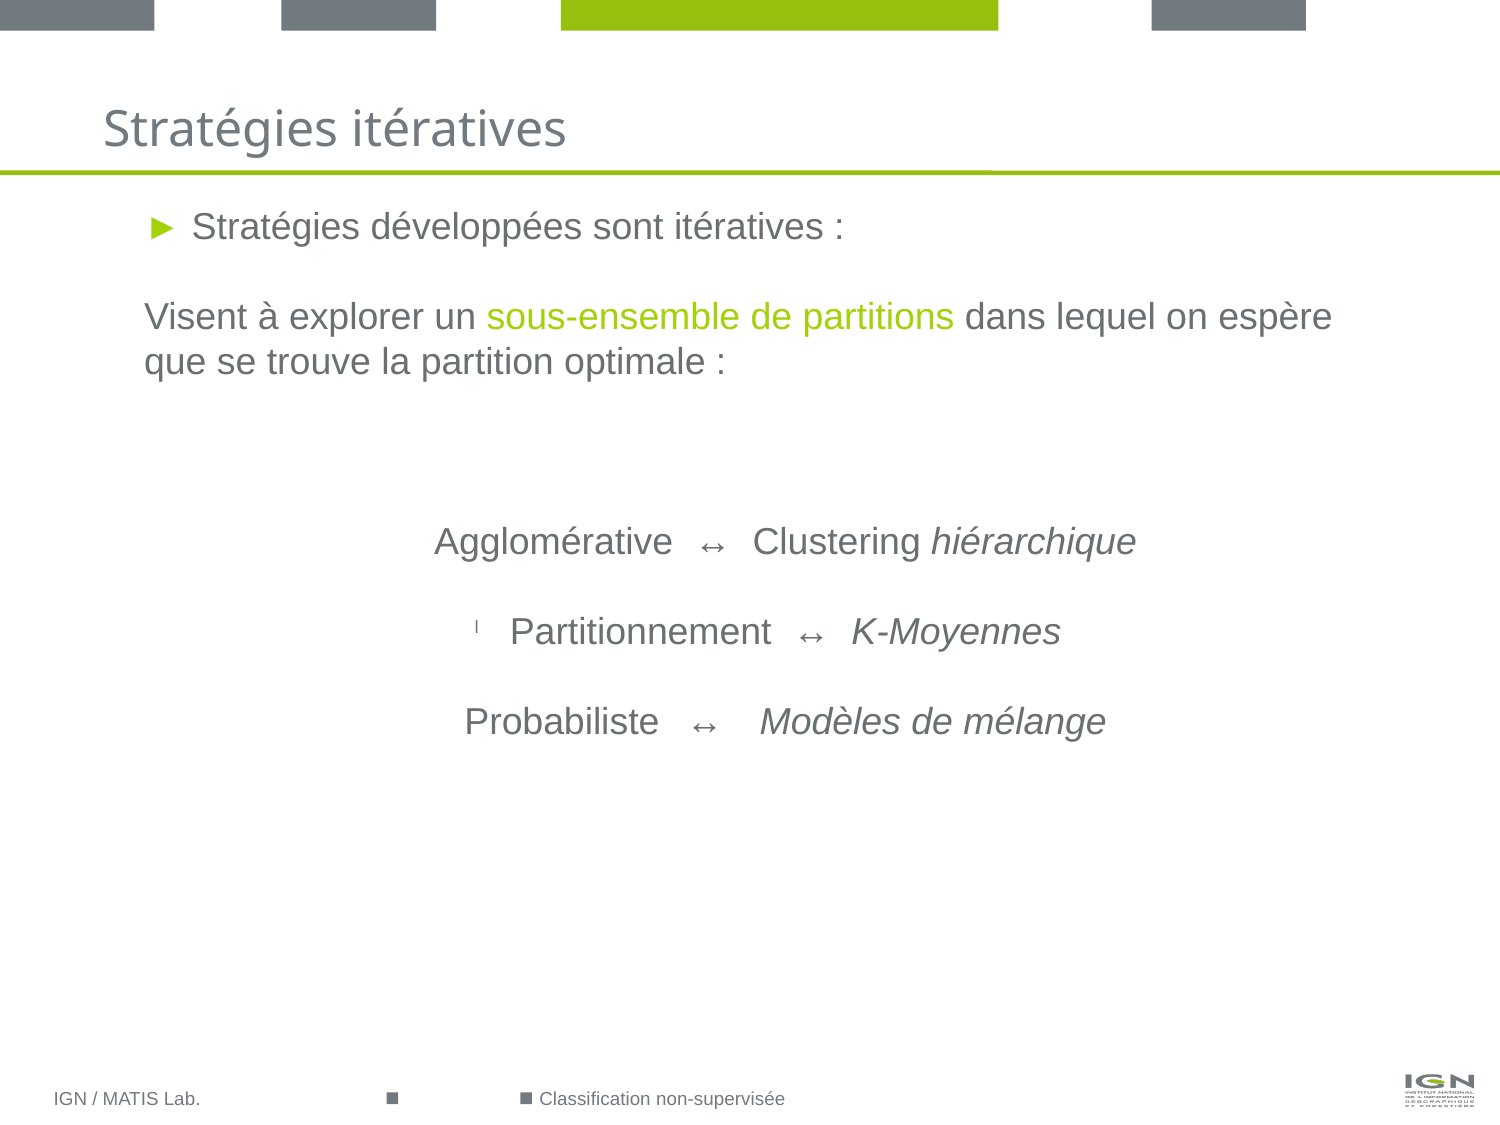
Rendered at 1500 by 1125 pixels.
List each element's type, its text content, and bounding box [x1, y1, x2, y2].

text_box ► Stratégies développées sont itératives : Visent à explorer un sous-ensemble de partitions dans lequel on espère que se trouve la partition optimale : Agglomérative ↔ Clustering hiérarchique Partitionnement ↔ K-Moyennes Probabiliste ↔ Modèles de mélange [93, 194, 1407, 930]
text_box IGN / MATIS Lab. [39, 1067, 360, 1125]
picture [1404, 1074, 1475, 1108]
text_box Classification non-supervisée [524, 1067, 875, 1125]
text_box Stratégies itératives [53, 80, 1425, 173]
